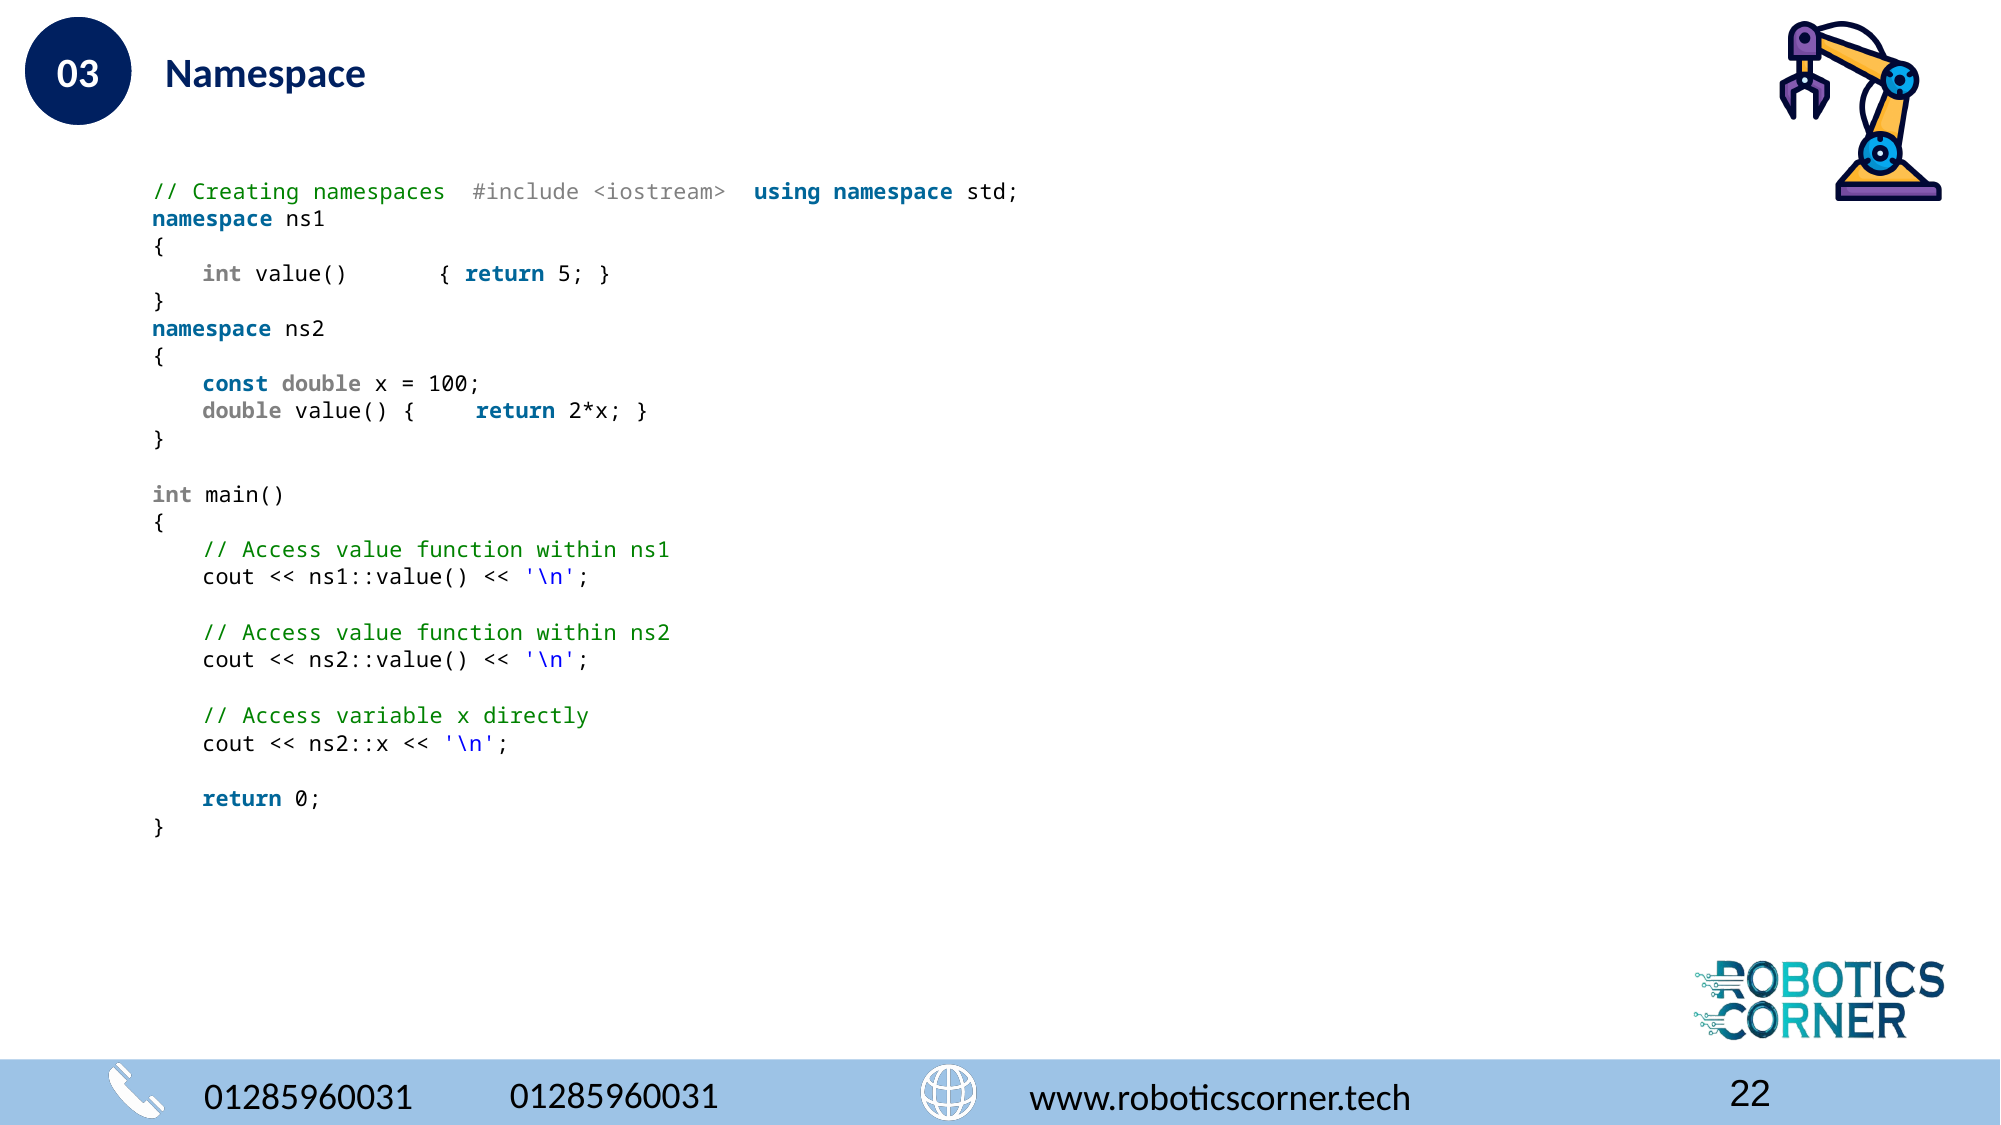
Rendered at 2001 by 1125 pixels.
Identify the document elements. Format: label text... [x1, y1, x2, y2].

text_box 03 [22, 14, 134, 128]
picture [1771, 21, 1950, 201]
picture [1680, 859, 1953, 1125]
text_box // Creating namespaces #include <iostream> using namespace std; namespace ns1 { int value() { return 5; } } namespace ns2 { const double x = 100; double value() { return 2*x; } } int main() { // Access value function within ns1 cout << ns1::value() << '\n'; // Access value function within ns2 cout << ns2::value() << '\n'; // Access variable x directly cout << ns2::x << '\n'; return 0; } [150, 174, 1380, 839]
picture [915, 1059, 981, 1125]
text_box Namespace [150, 38, 622, 103]
picture [103, 1057, 170, 1124]
text_box <number> [1714, 1065, 1916, 1125]
